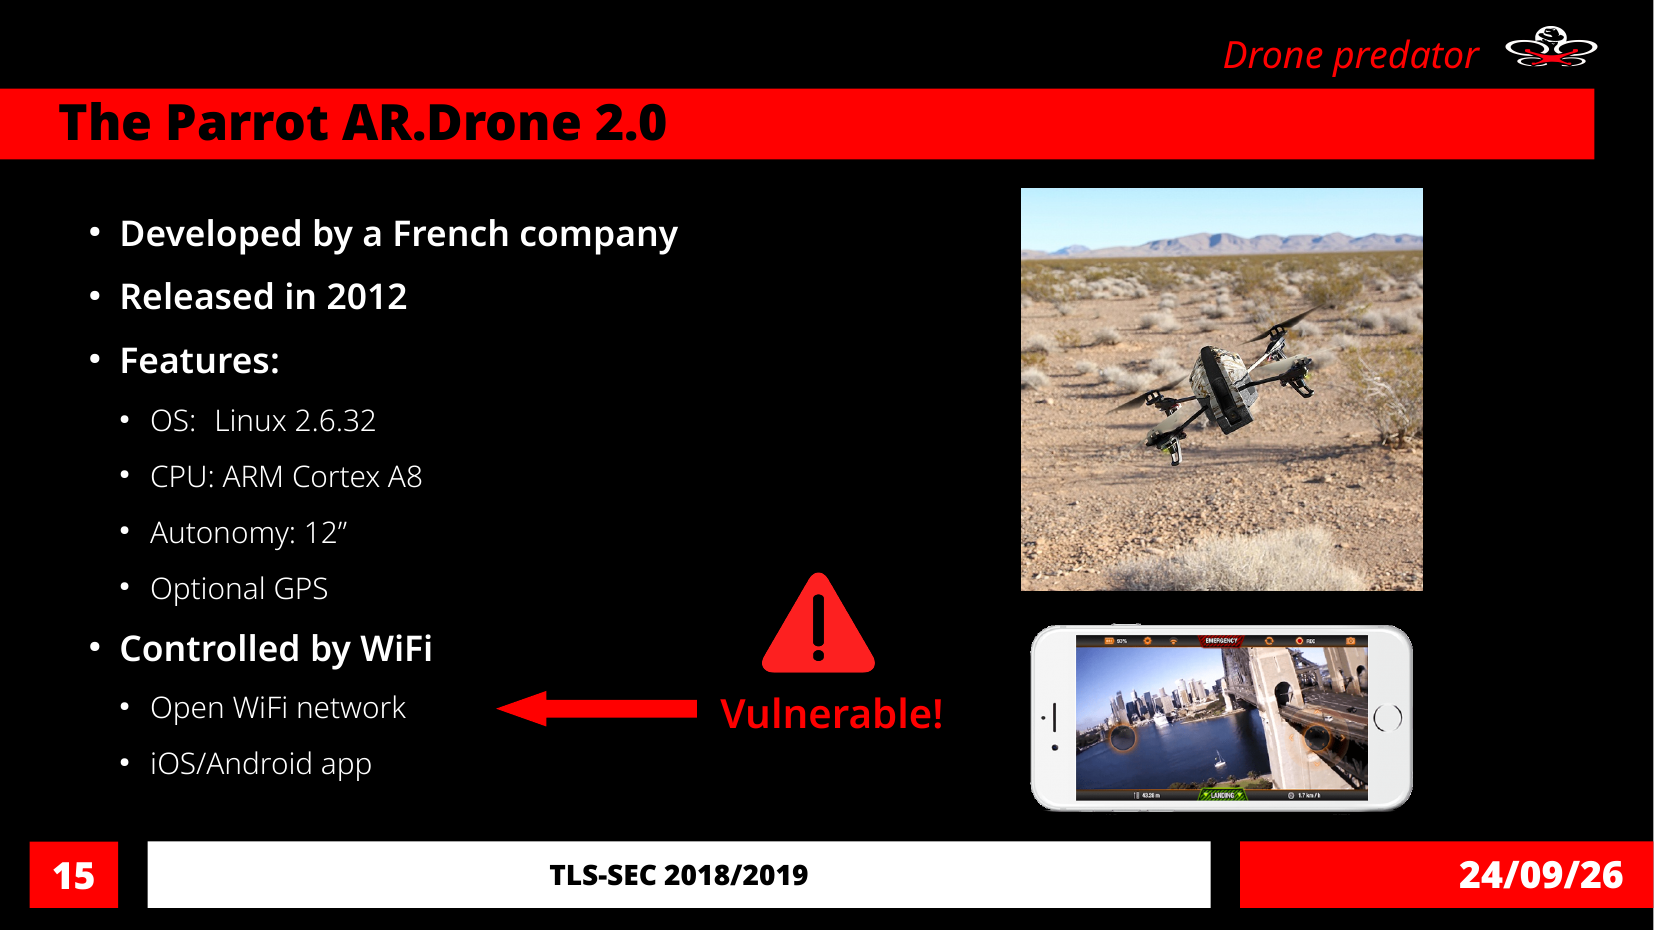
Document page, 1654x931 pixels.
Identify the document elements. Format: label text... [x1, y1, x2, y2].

picture [1488, 15, 1617, 80]
list Vulnerable! [720, 685, 945, 742]
title The Parrot AR.Drone 2.0 [59, 44, 1595, 156]
picture [1021, 188, 1423, 591]
text_box [496, 690, 697, 727]
picture [762, 566, 875, 679]
picture [950, 602, 1494, 838]
list Developed by a French company Released in 2012 Features: OS: Linux 2.6.32 CPU: ARM Cortex A8 Autonomy: 12” Optional GPS Controlled by WiFi Open WiFi network iOS/Android app [88, 208, 824, 784]
